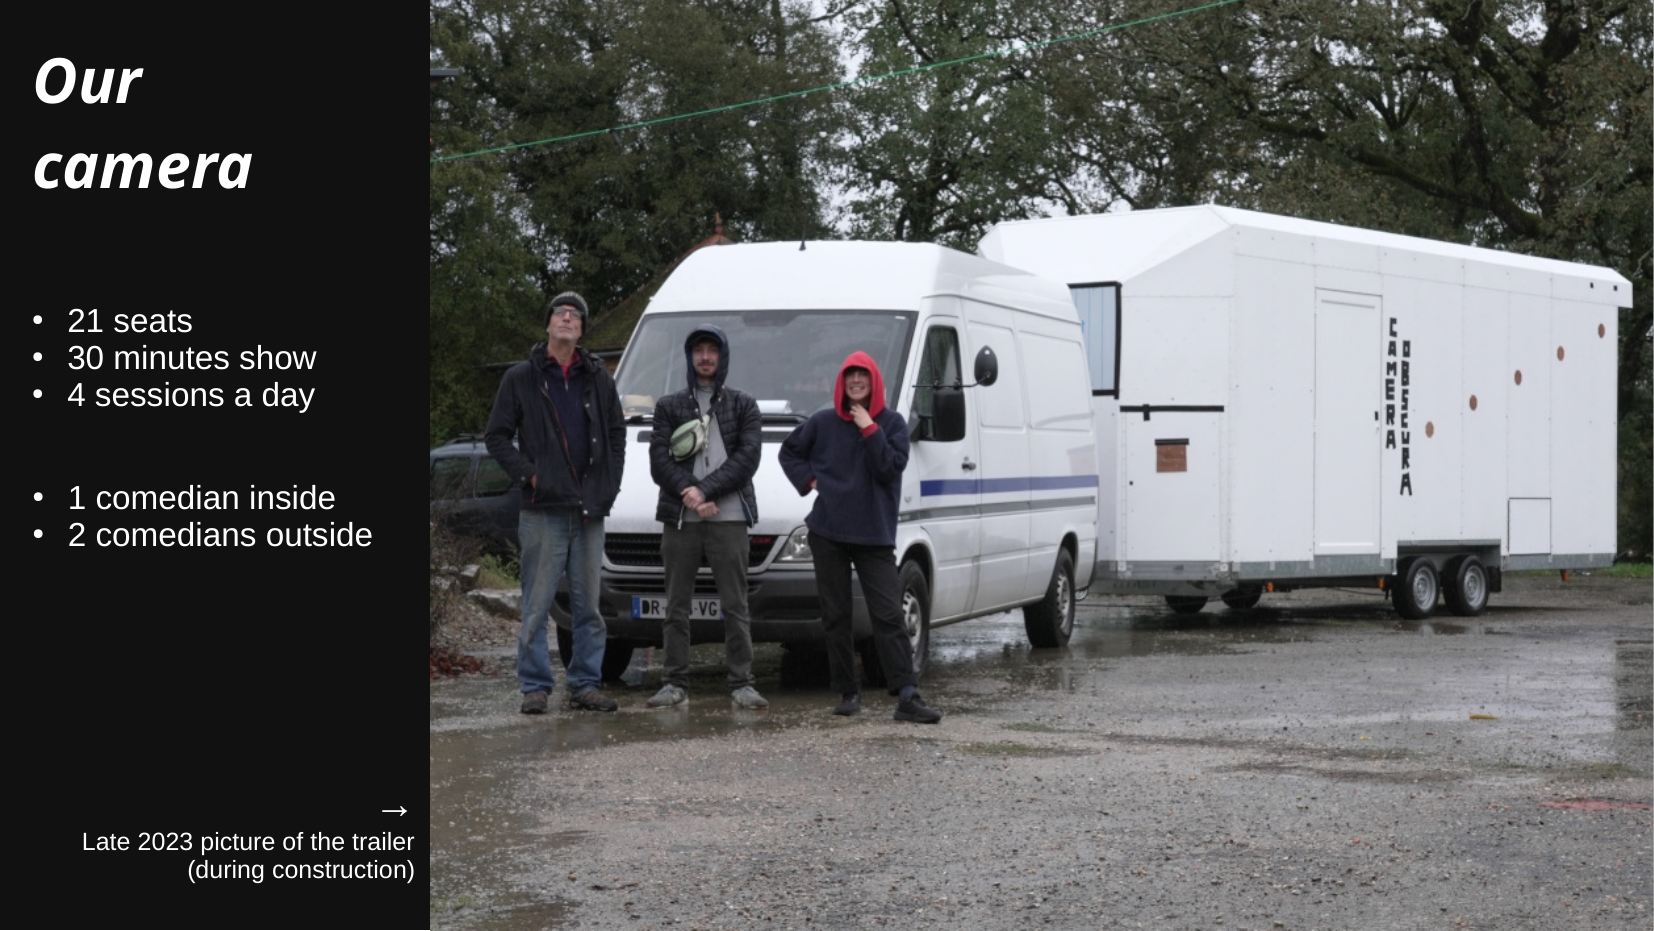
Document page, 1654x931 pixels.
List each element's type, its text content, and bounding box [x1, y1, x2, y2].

text_box Our camera [17, 29, 430, 178]
text_box → Late 2023 picture of the trailer (during construction) [17, 773, 431, 891]
text_box 21 seats 30 minutes show 4 sessions a day [17, 295, 430, 422]
picture [430, 0, 1654, 931]
text_box 1 comedian inside 2 comedians outside [17, 472, 430, 562]
